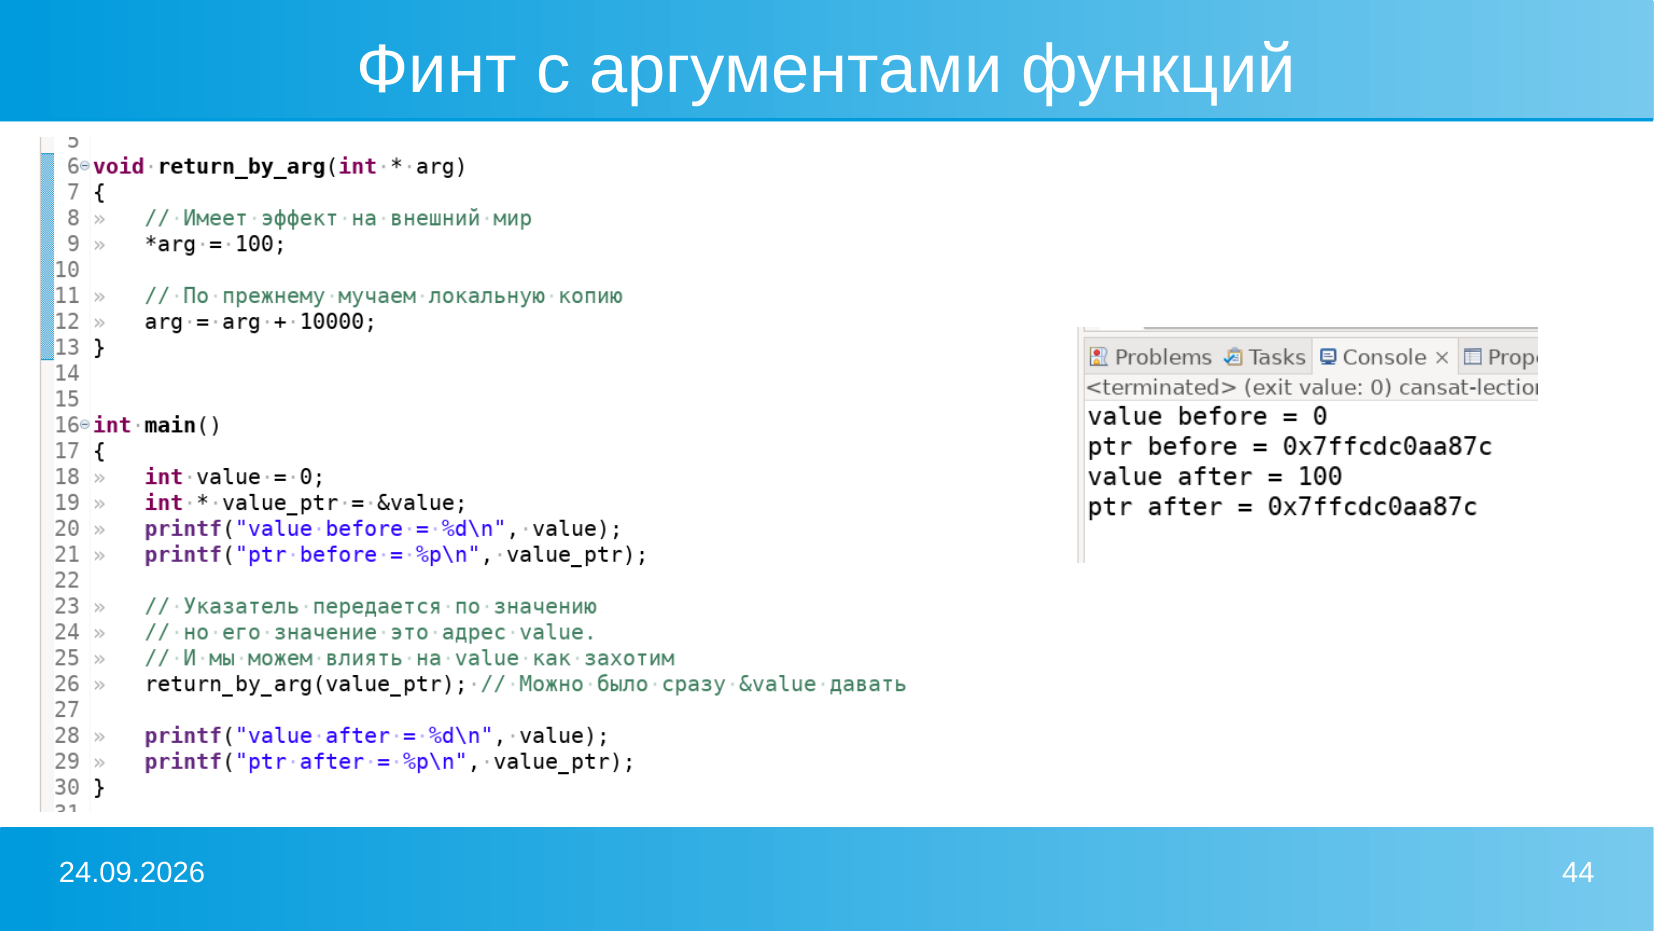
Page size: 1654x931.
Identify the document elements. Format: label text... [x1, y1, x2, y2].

picture [39, 137, 935, 812]
title Финт с аргументами функций [59, 29, 1595, 108]
picture [1065, 327, 1538, 563]
